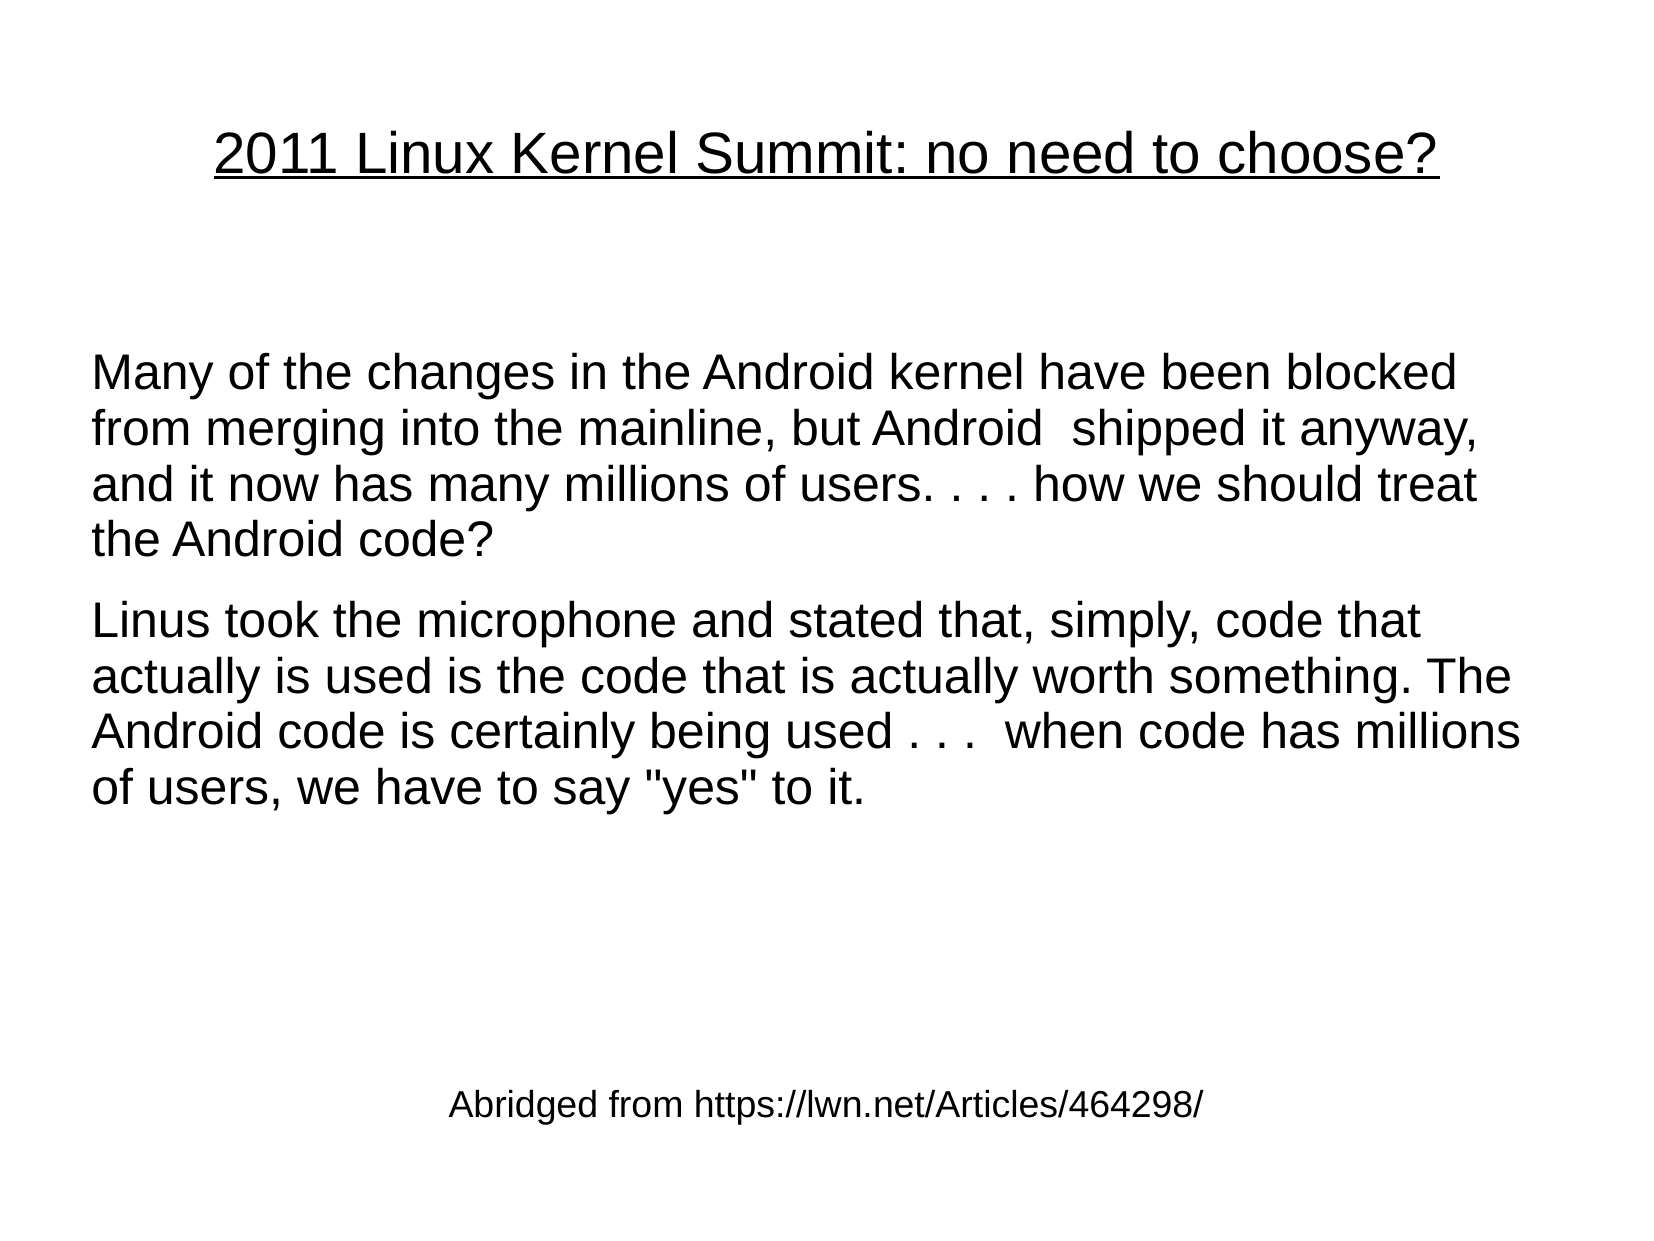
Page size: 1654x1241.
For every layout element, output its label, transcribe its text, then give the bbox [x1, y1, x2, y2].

title 2011 Linux Kernel Summit: no need to choose? [82, 49, 1571, 257]
text_box Abridged from https://lwn.net/Articles/464298/ [433, 1076, 1220, 1134]
text_box Many of the changes in the Android kernel have been blocked from merging into the mainline, but Android shipped it anyway, and it now has many millions of users. . . . how we should treat the Android code? Linus took the microphone and stated that, simply, code that actually is used is the code that is actually worth something. The Android code is certainly being used . . . when code has millions of users, we have to say "yes" to it. [76, 337, 1577, 904]
